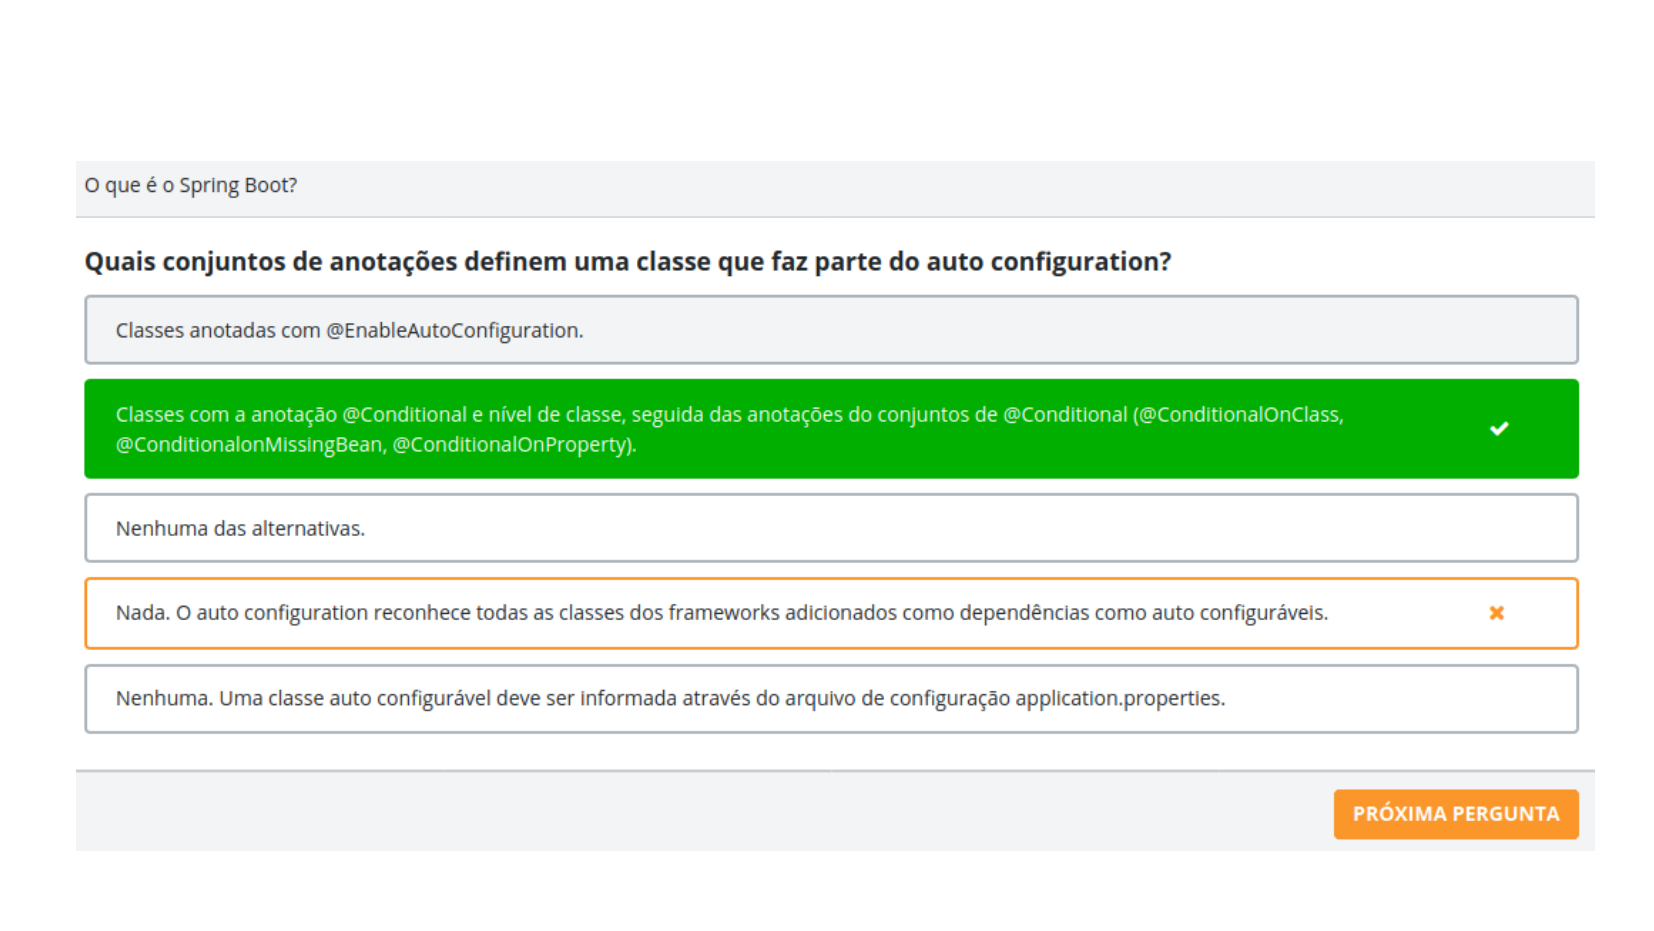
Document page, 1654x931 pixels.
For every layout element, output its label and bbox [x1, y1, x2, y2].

picture [76, 161, 1595, 851]
